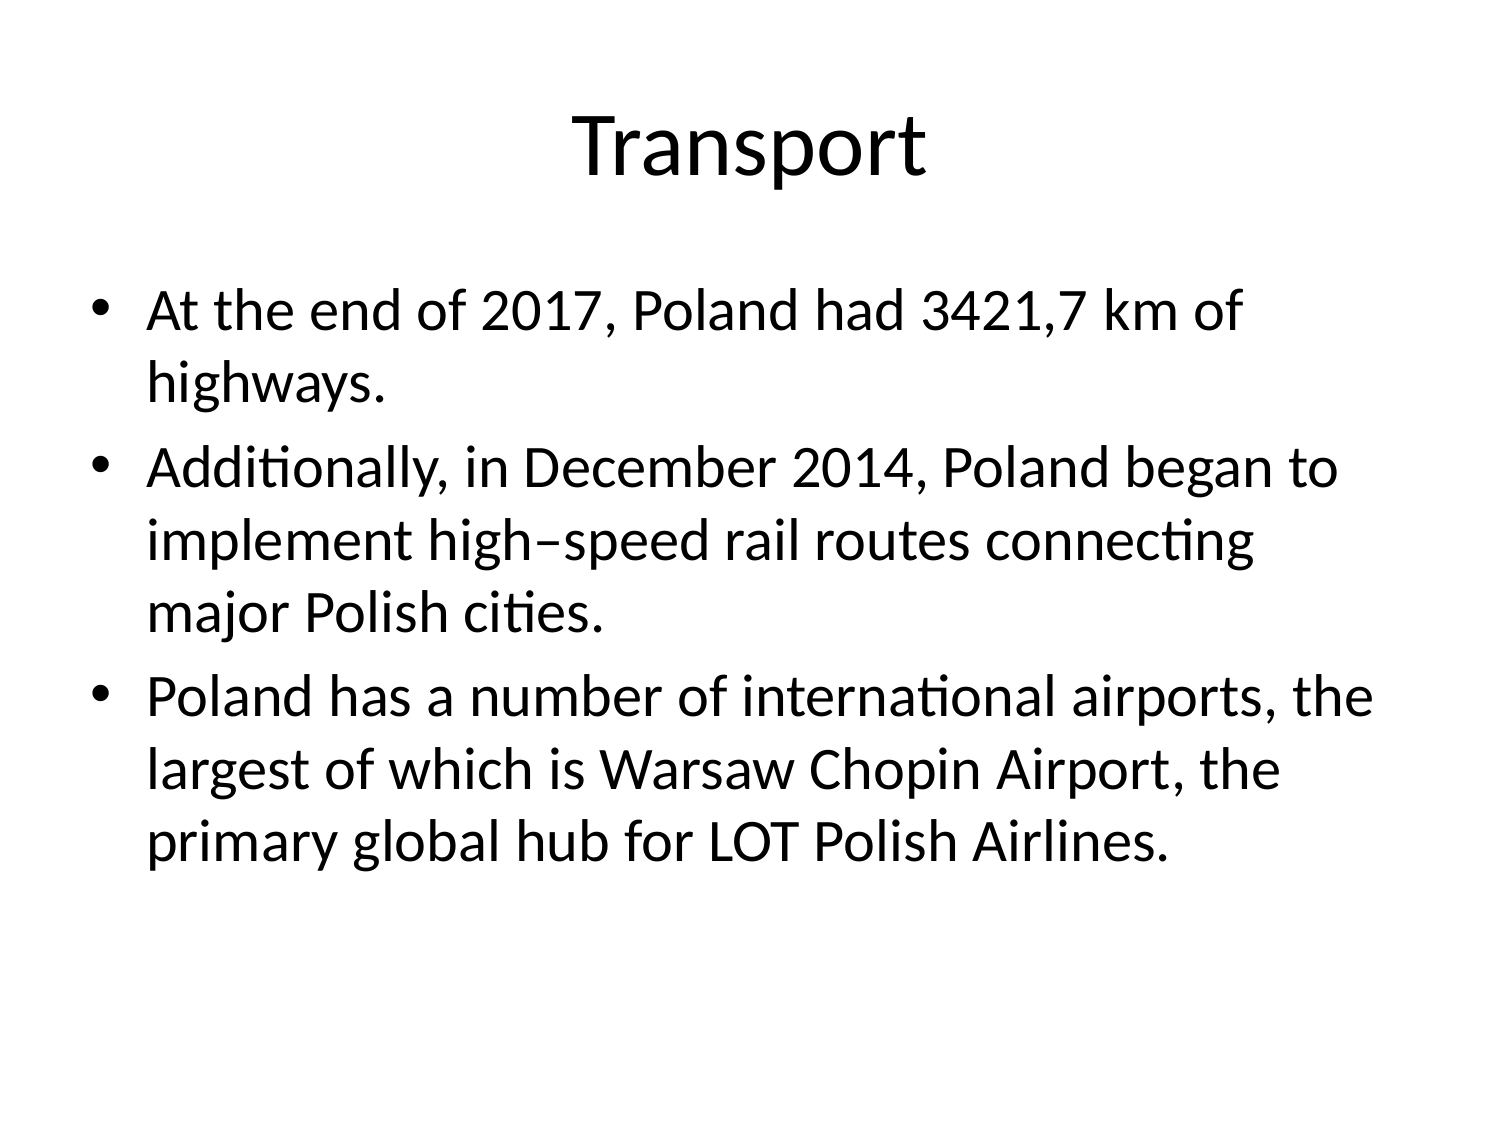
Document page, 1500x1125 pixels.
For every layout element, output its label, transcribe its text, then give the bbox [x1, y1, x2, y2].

list At the end of 2017, Poland had 3421,7 km of highways. Additionally, in December 2014, Poland began to implement high–speed rail routes connecting major Polish cities. Poland has a number of international airports, the largest of which is Warsaw Chopin Airport, the primary global hub for LOT Polish Airlines. [75, 262, 1425, 1005]
title Transport [75, 45, 1425, 233]
